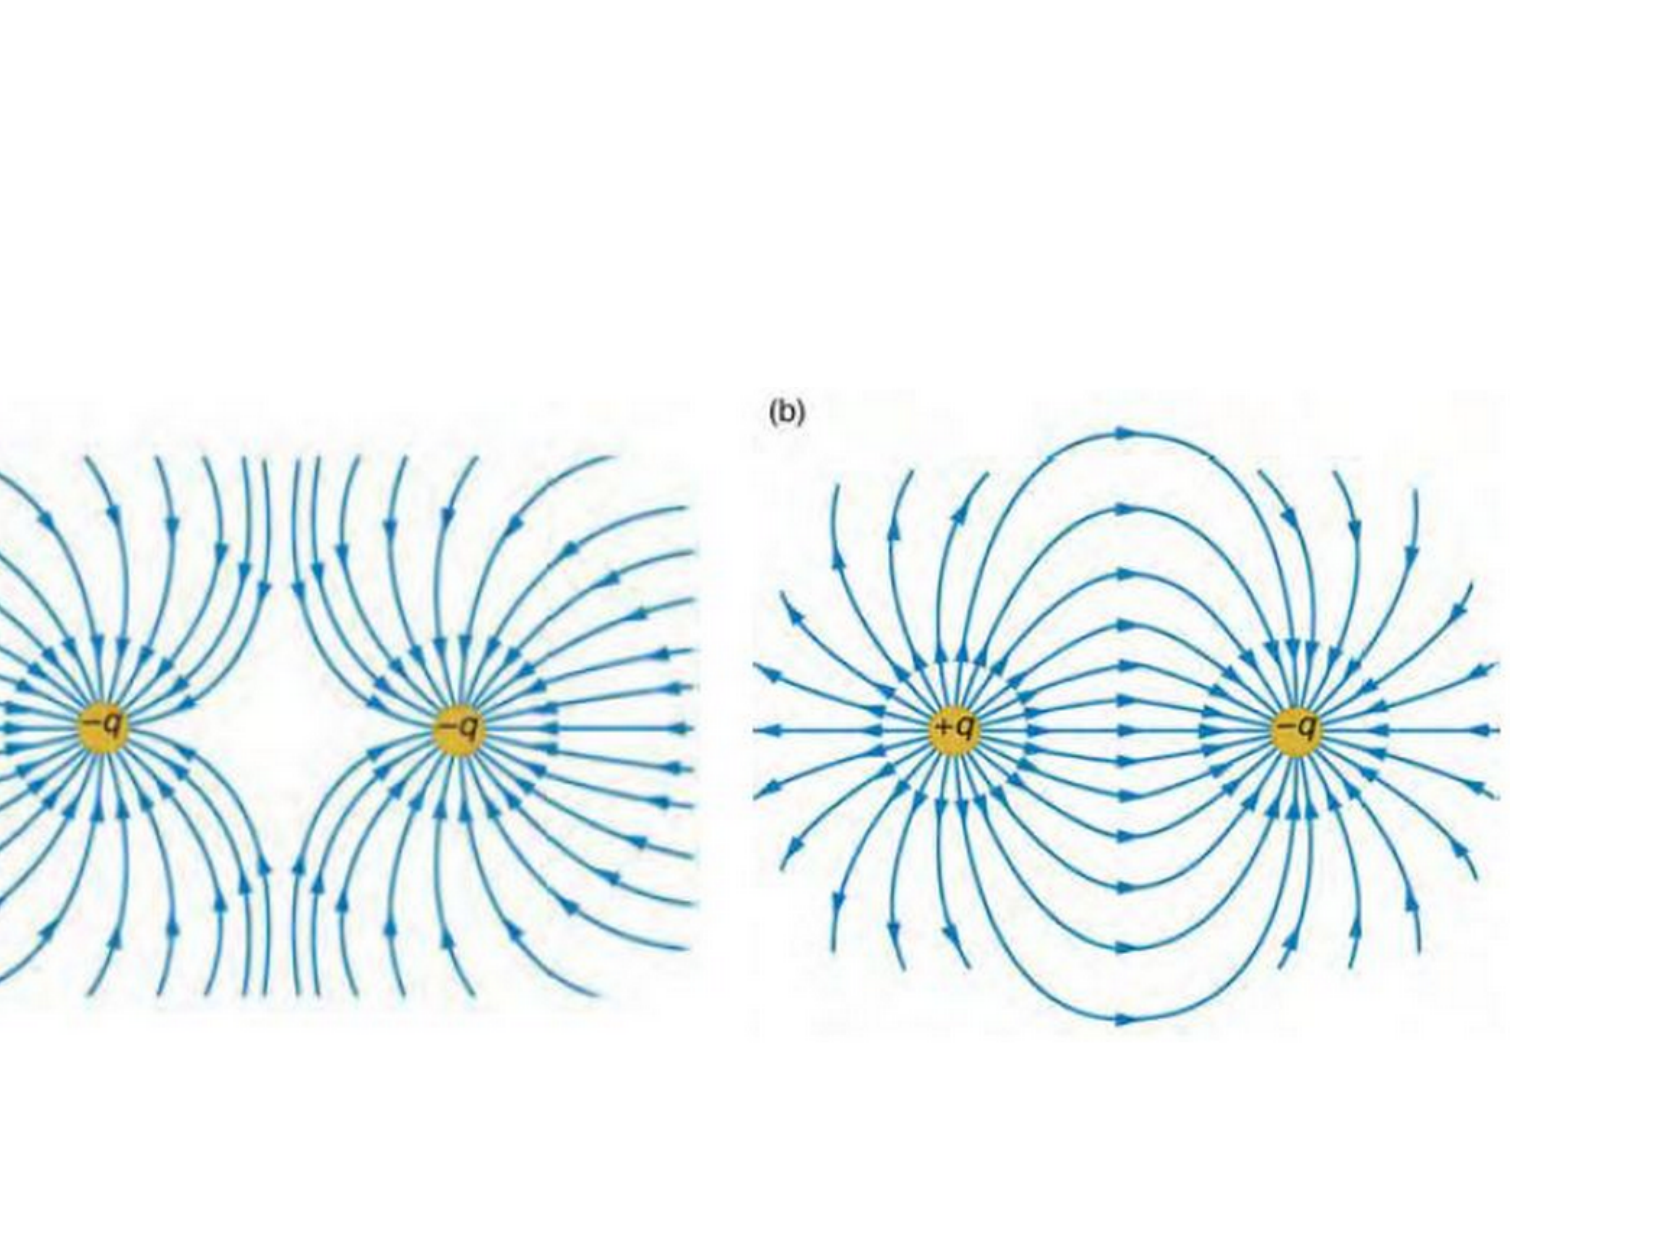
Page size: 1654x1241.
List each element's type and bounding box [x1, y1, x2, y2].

picture [0, 387, 1510, 1048]
